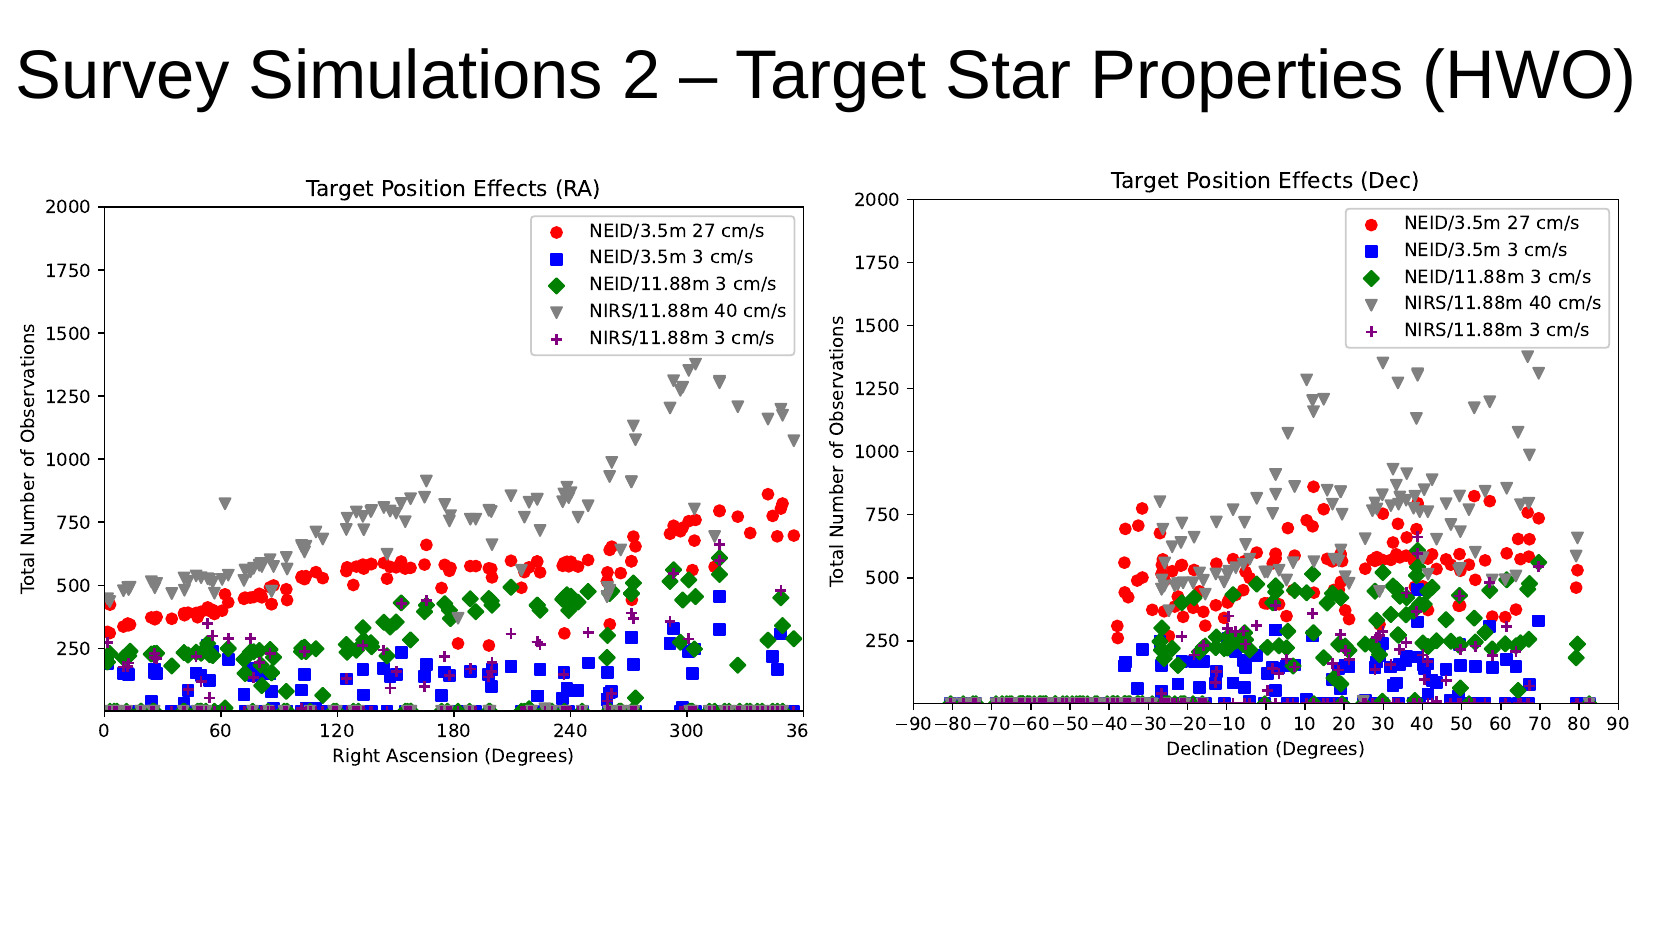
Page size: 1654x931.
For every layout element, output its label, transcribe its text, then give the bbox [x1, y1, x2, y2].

title Survey Simulations 2 – Target Star Properties (HWO) [0, 0, 1654, 151]
picture [0, 150, 1651, 788]
